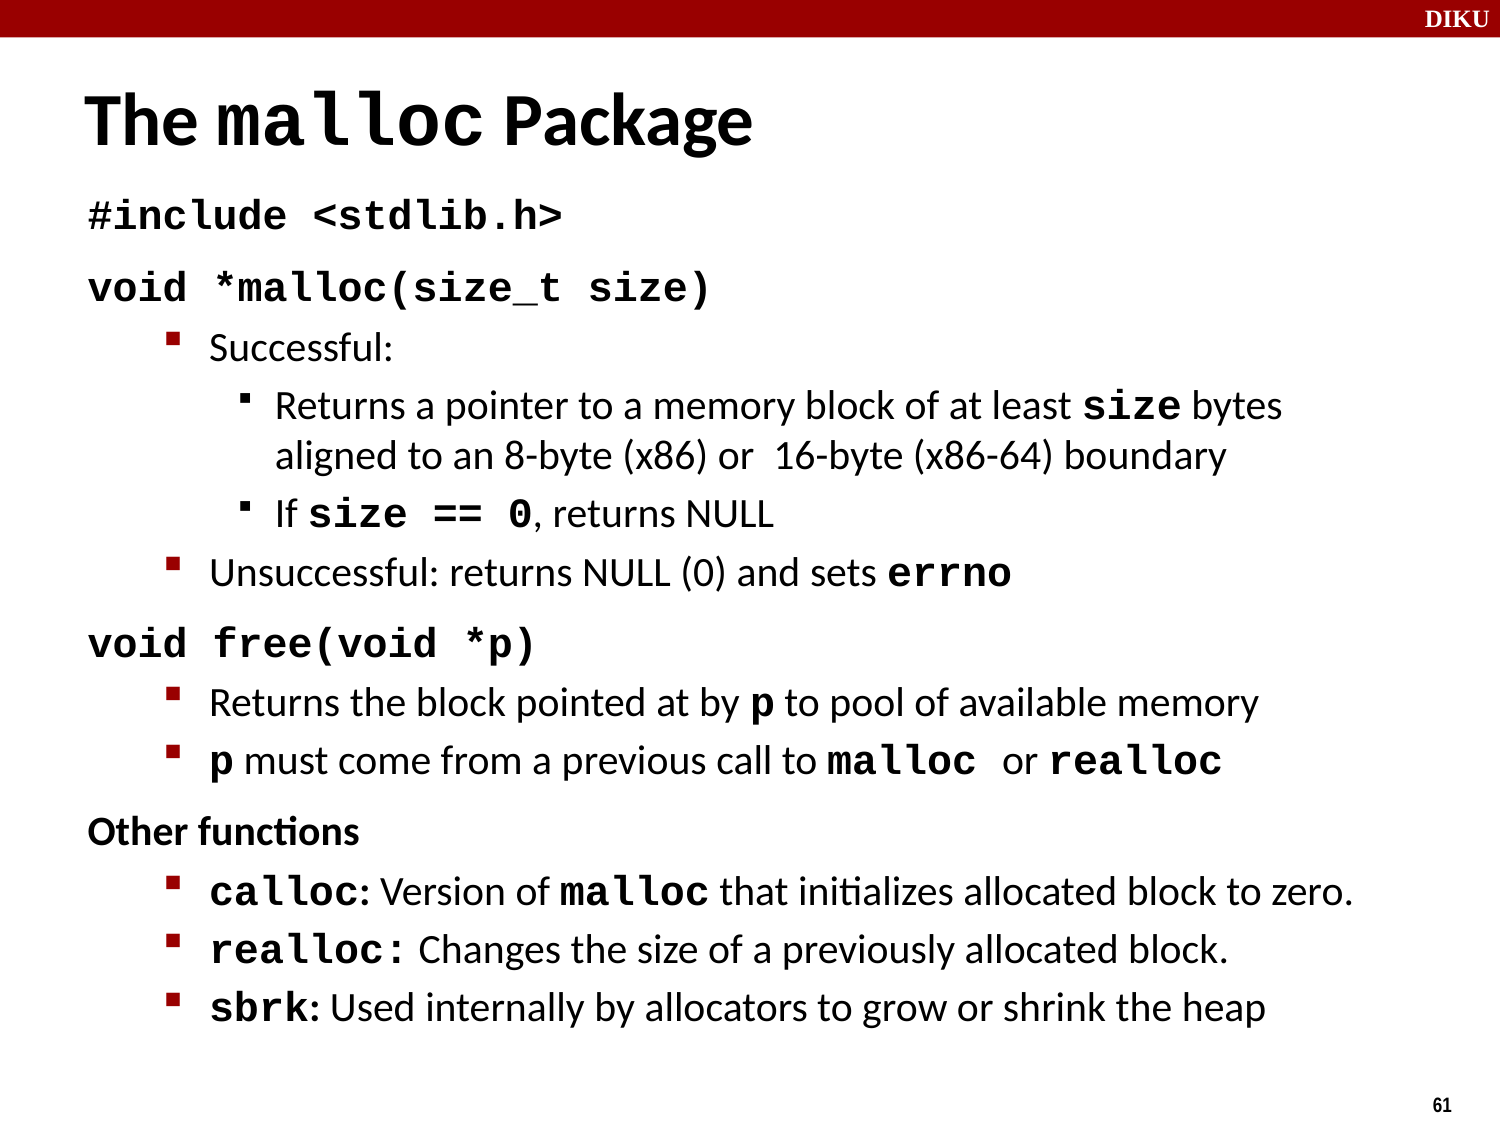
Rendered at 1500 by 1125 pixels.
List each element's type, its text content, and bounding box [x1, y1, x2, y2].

text_box #include <stdlib.h> void *malloc(size_t size) Successful: Returns a pointer to a memory block of at least size bytes aligned to an 8-byte (x86) or 16-byte (x86-64) boundary If size == 0, returns NULL Unsuccessful: returns NULL (0) and sets errno void free(void *p) Returns the block pointed at by p to pool of available memory p must come from a previous call to malloc or realloc Other functions calloc: Version of malloc that initializes allocated block to zero. realloc: Changes the size of a previously allocated block. sbrk: Used internally by allocators to grow or shrink the heap [72, 184, 1488, 1085]
text_box The malloc Package [69, 68, 1045, 163]
